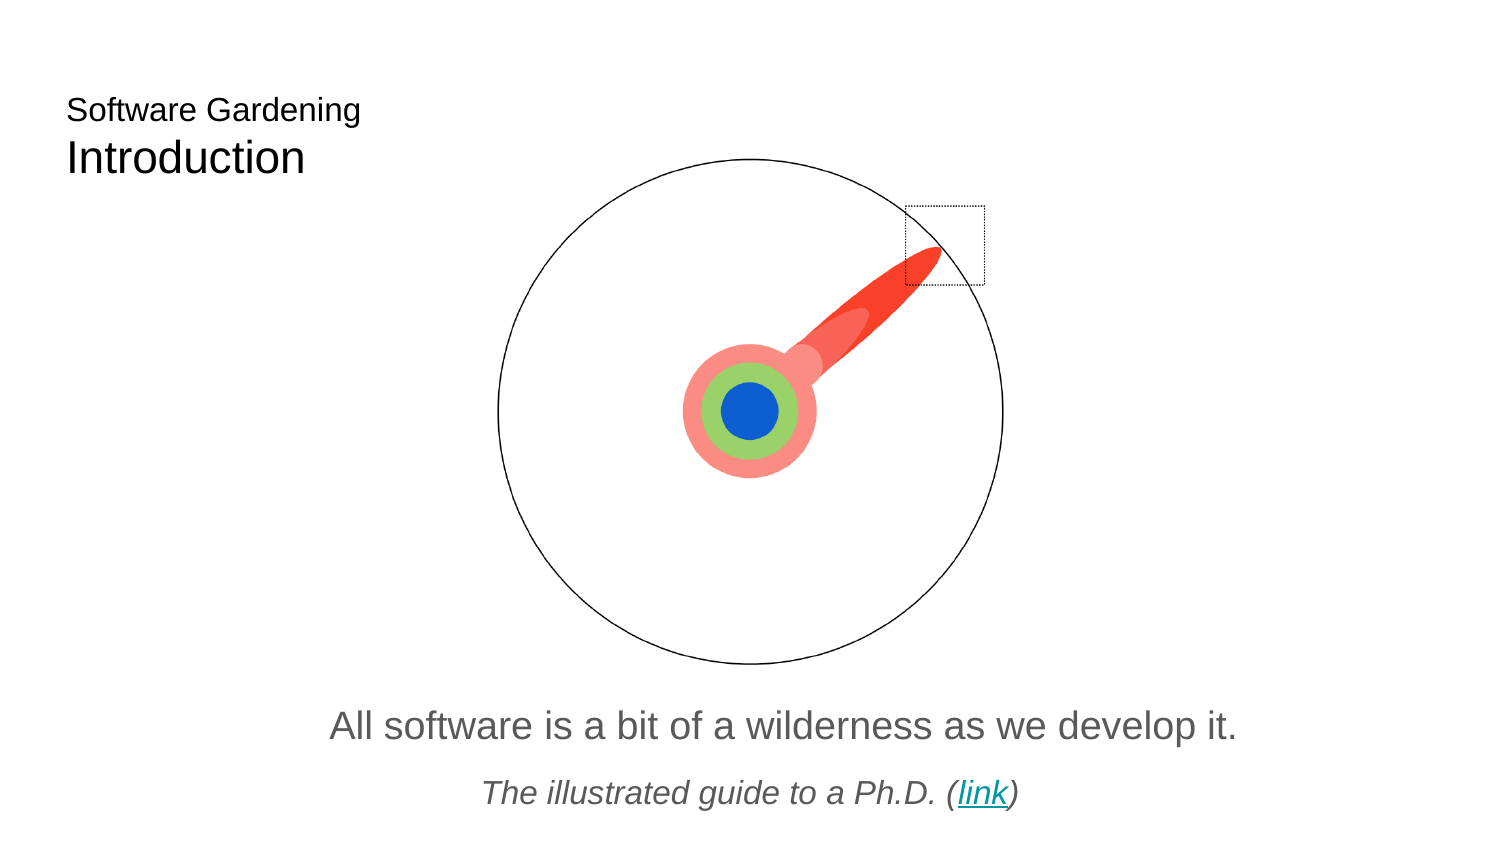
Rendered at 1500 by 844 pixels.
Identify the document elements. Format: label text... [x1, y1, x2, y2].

list The illustrated guide to a Ph.D. (link) [97, 758, 1403, 823]
list All software is a bit of a wilderness as we develop it. [183, 688, 1396, 753]
picture [479, 155, 1020, 672]
text_box Software Gardening Introduction [51, 72, 1449, 199]
